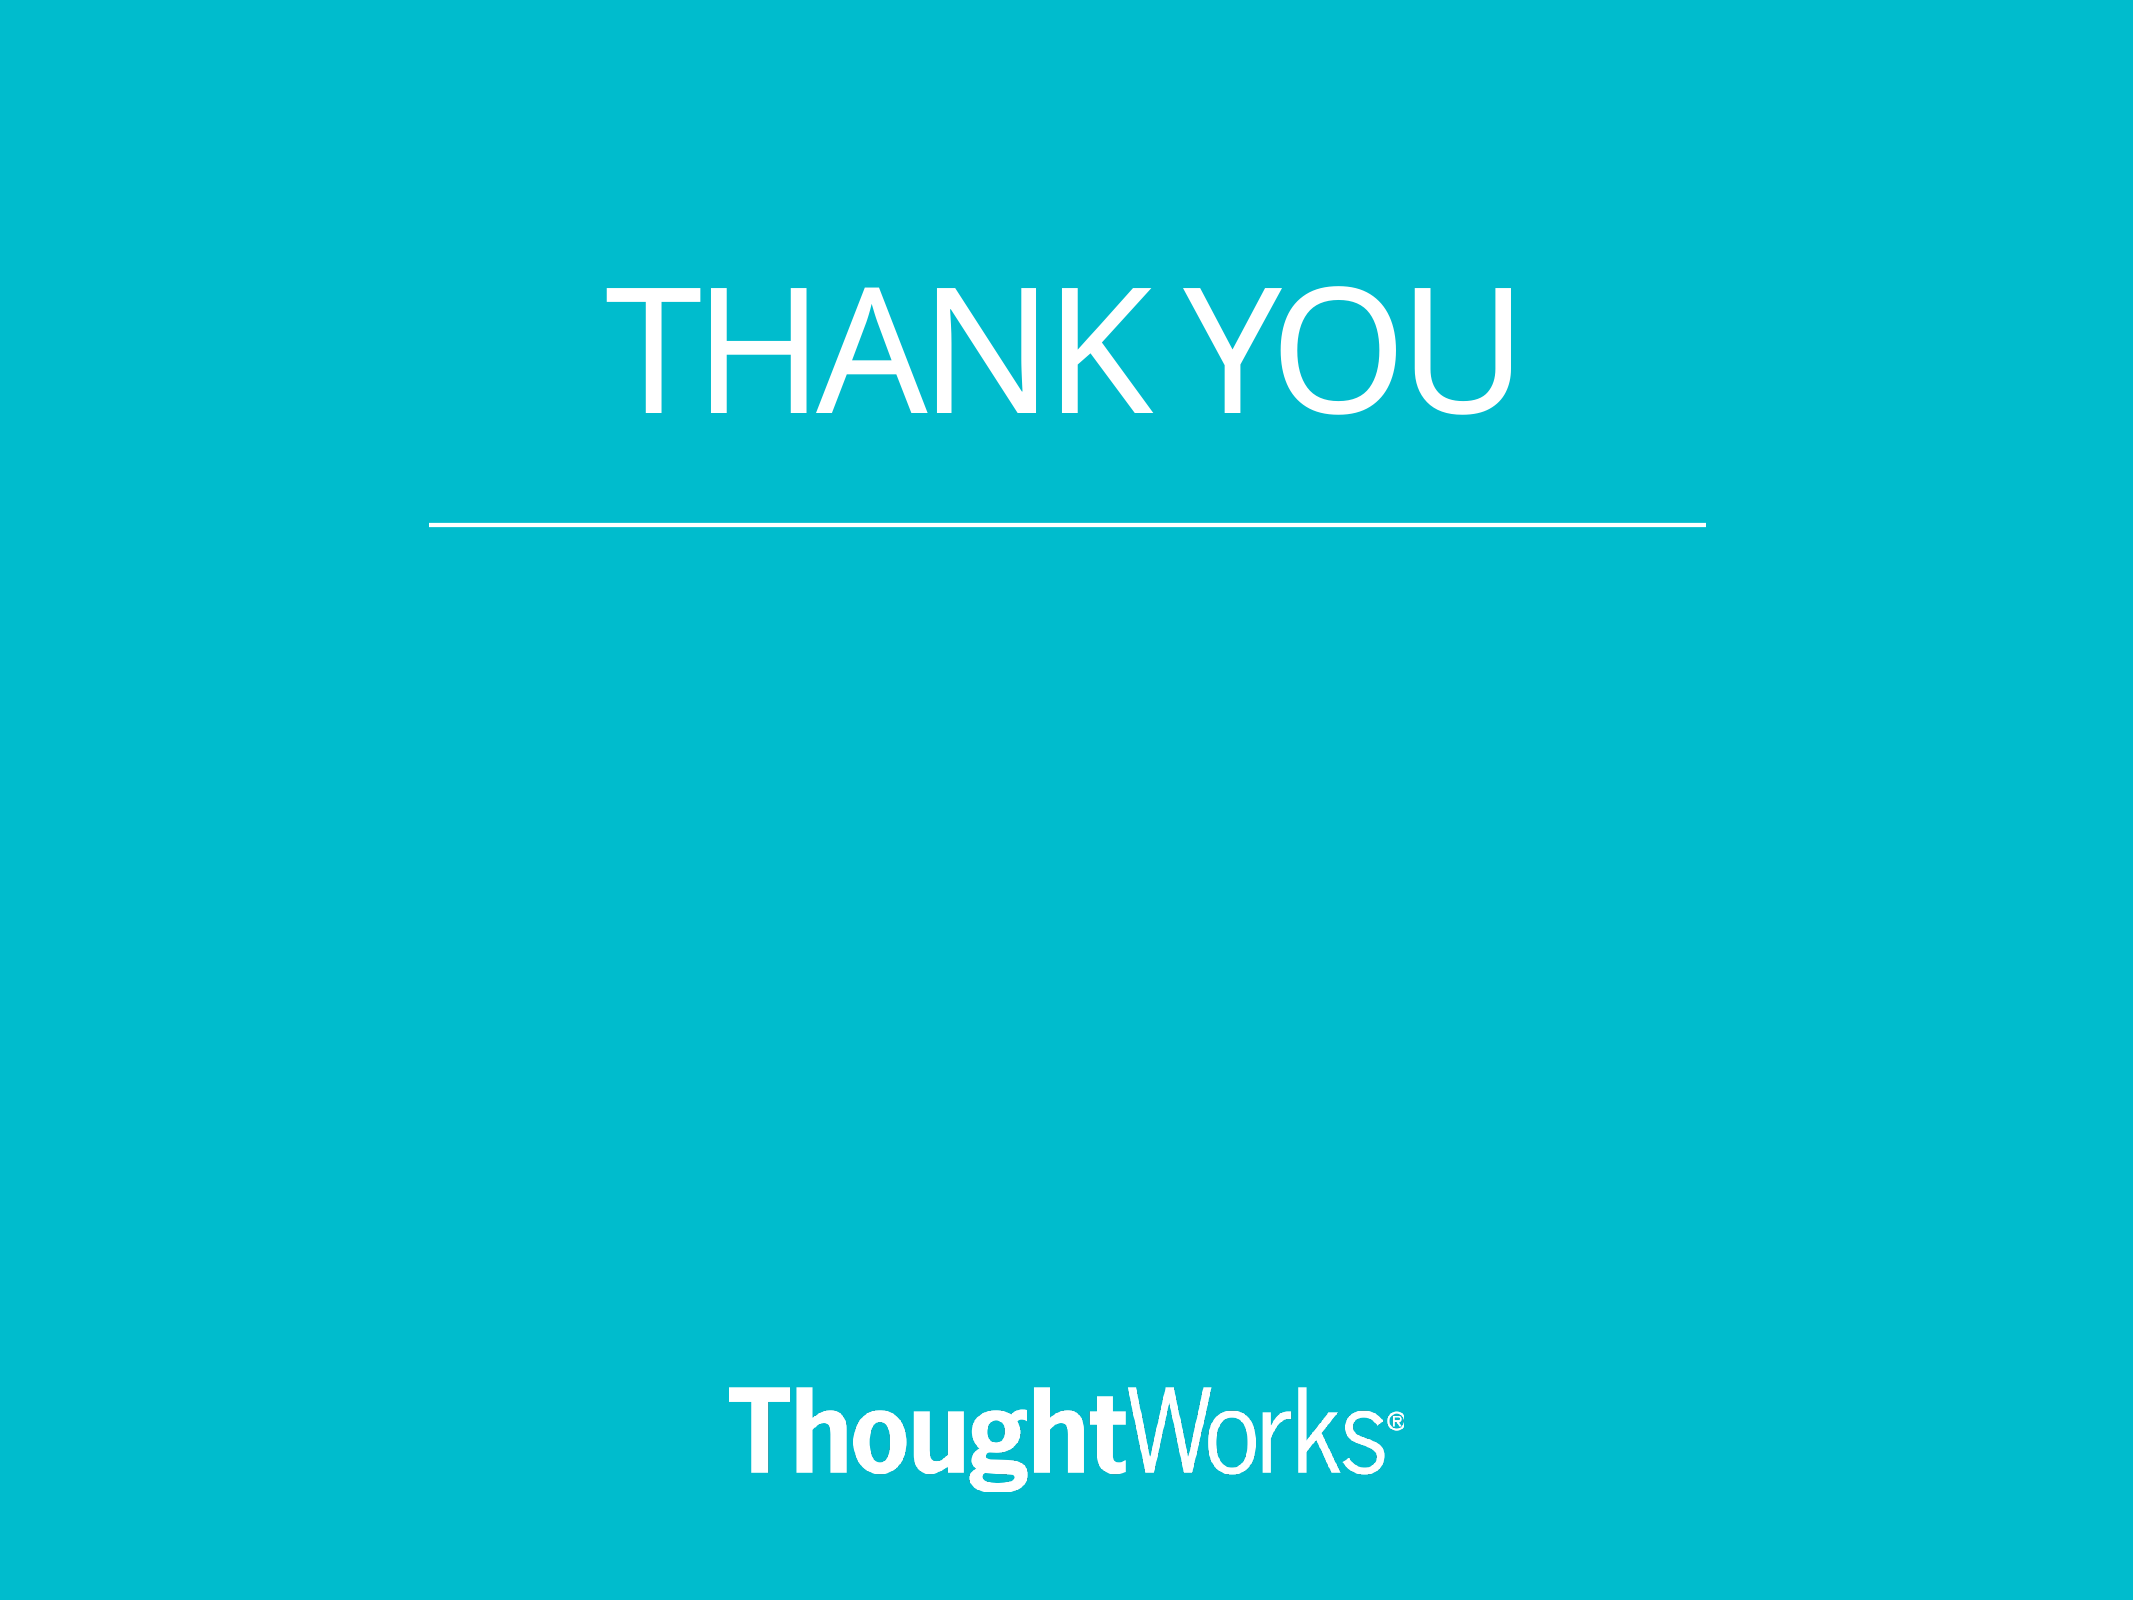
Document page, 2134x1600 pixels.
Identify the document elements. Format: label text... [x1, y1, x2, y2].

text_box THANK YOU [62, 187, 2071, 500]
